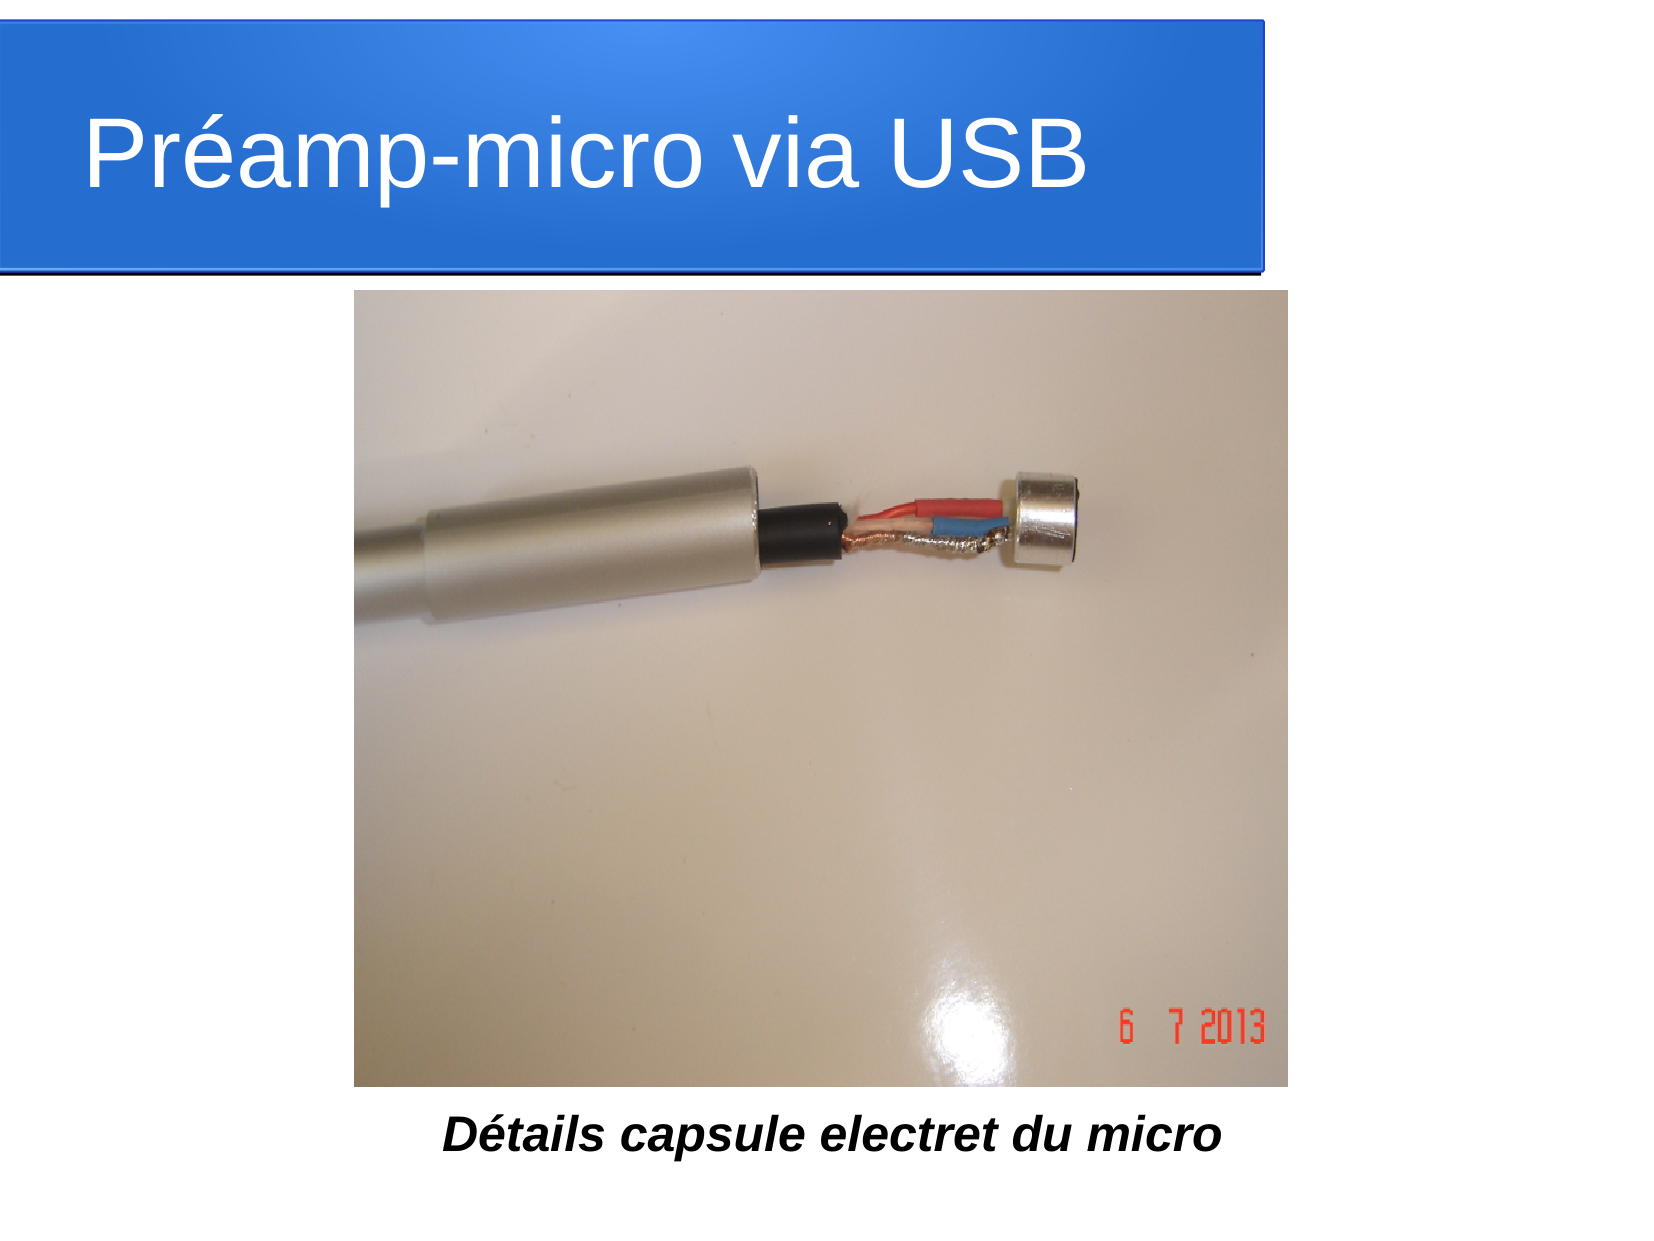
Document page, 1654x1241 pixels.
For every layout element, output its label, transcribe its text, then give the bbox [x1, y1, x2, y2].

title Préamp-micro via USB [82, 49, 1250, 257]
picture [354, 290, 1288, 1087]
text_box Détails capsule electret du micro [307, 1098, 1359, 1170]
